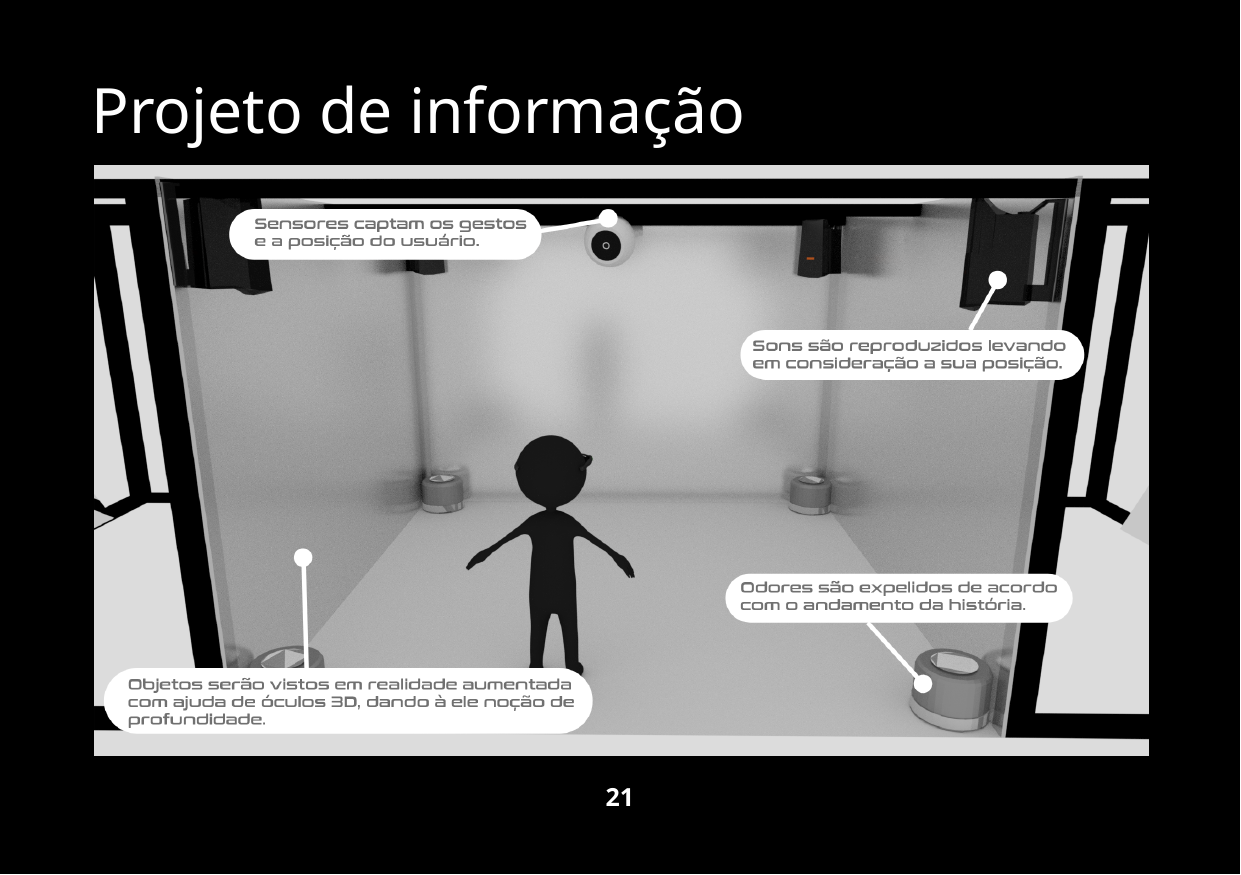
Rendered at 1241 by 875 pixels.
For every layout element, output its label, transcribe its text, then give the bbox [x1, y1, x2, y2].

title 21 [602, 779, 638, 815]
picture [94, 165, 1149, 756]
text_box Projeto de informação [76, 58, 1182, 193]
